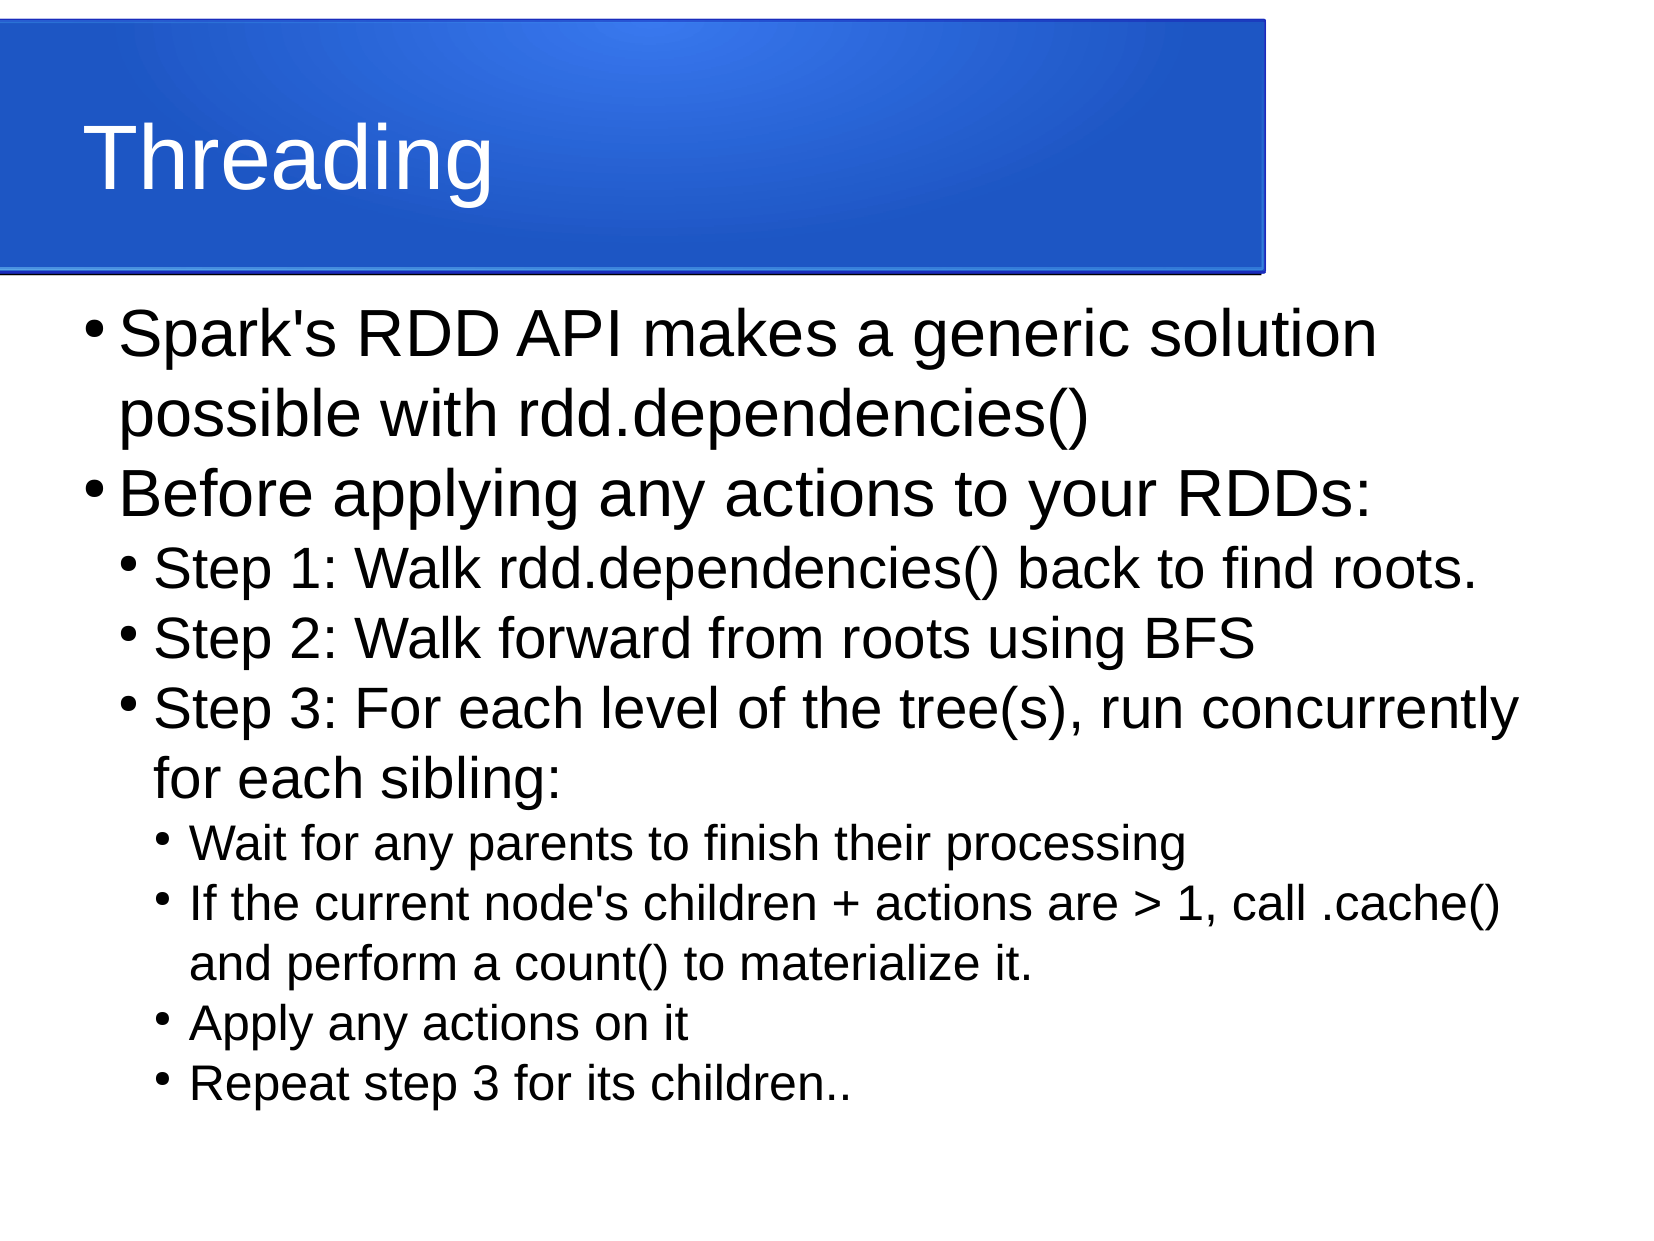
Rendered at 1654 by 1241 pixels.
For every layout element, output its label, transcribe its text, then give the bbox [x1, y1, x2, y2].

picture [0, 17, 1269, 282]
text_box Threading [82, 49, 1570, 257]
text_box Spark's RDD API makes a generic solution possible with rdd.dependencies() Before applying any actions to your RDDs: Step 1: Walk rdd.dependencies() back to find roots. Step 2: Walk forward from roots using BFS Step 3: For each level of the tree(s), run concurrently for each sibling: Wait for any parents to finish their processing If the current node's children + actions are > 1, call .cache() and perform a count() to materialize it. Apply any actions on it Repeat step 3 for its children.. [82, 290, 1570, 1111]
